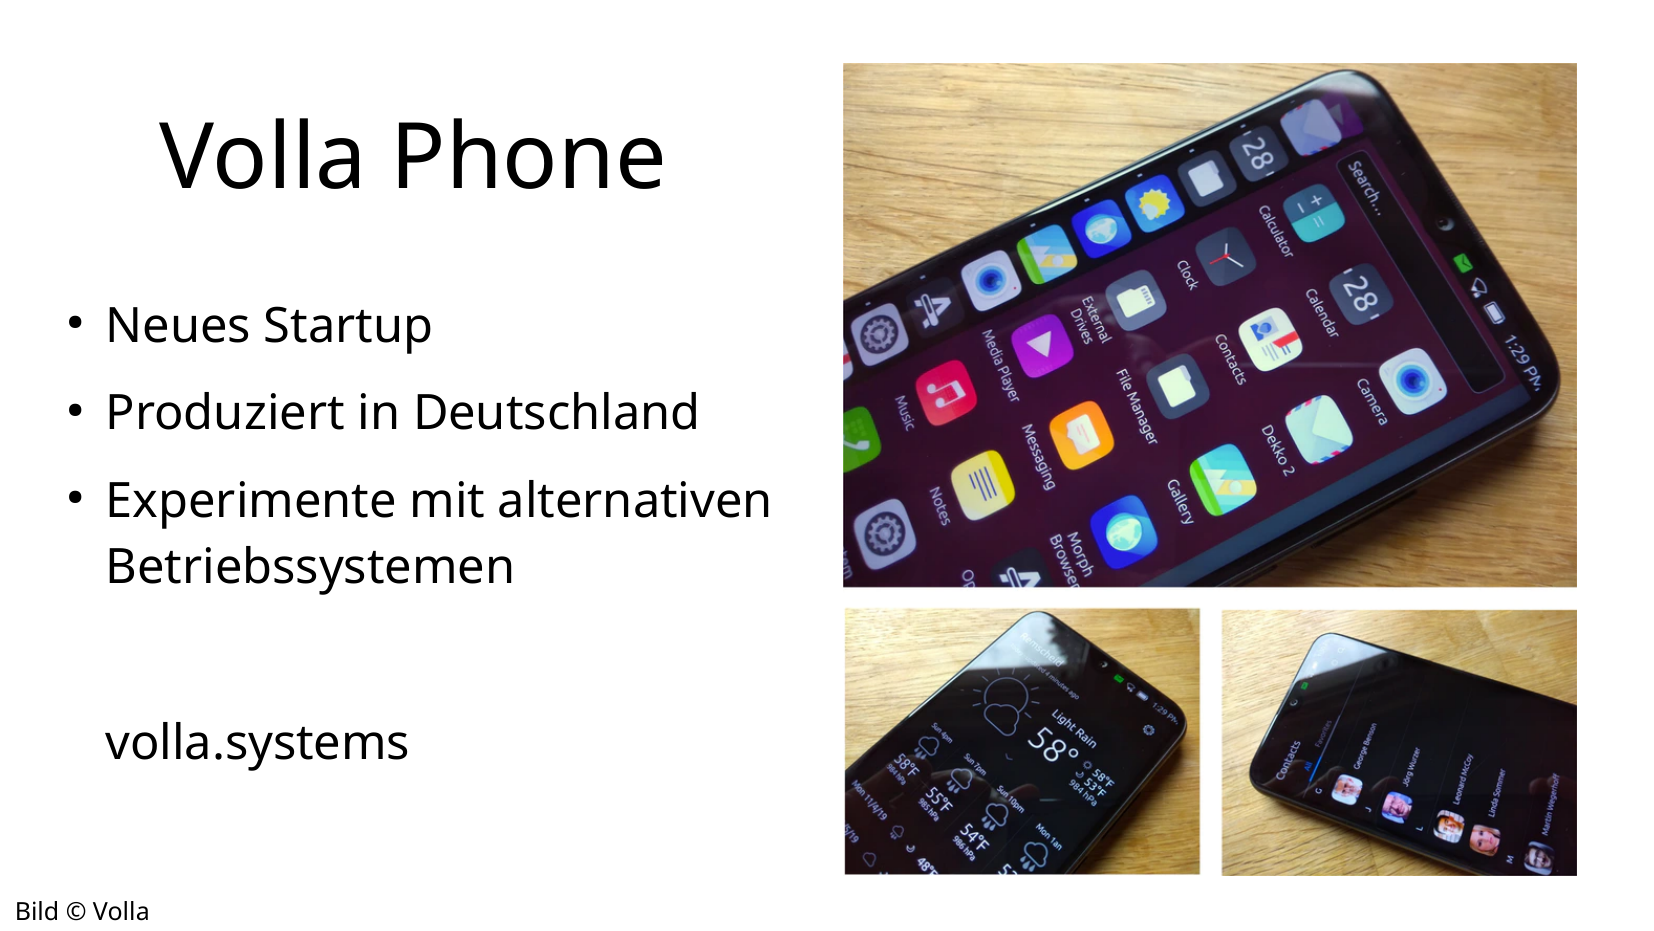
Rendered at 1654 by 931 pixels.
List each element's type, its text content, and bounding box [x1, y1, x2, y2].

list Neues Startup Produziert in Deutschland Experimente mit alternativen Betriebssystemen volla.systems [53, 290, 781, 839]
text_box Bild © Volla [0, 885, 360, 929]
title Volla Phone [47, 49, 780, 257]
picture [843, 63, 1577, 876]
